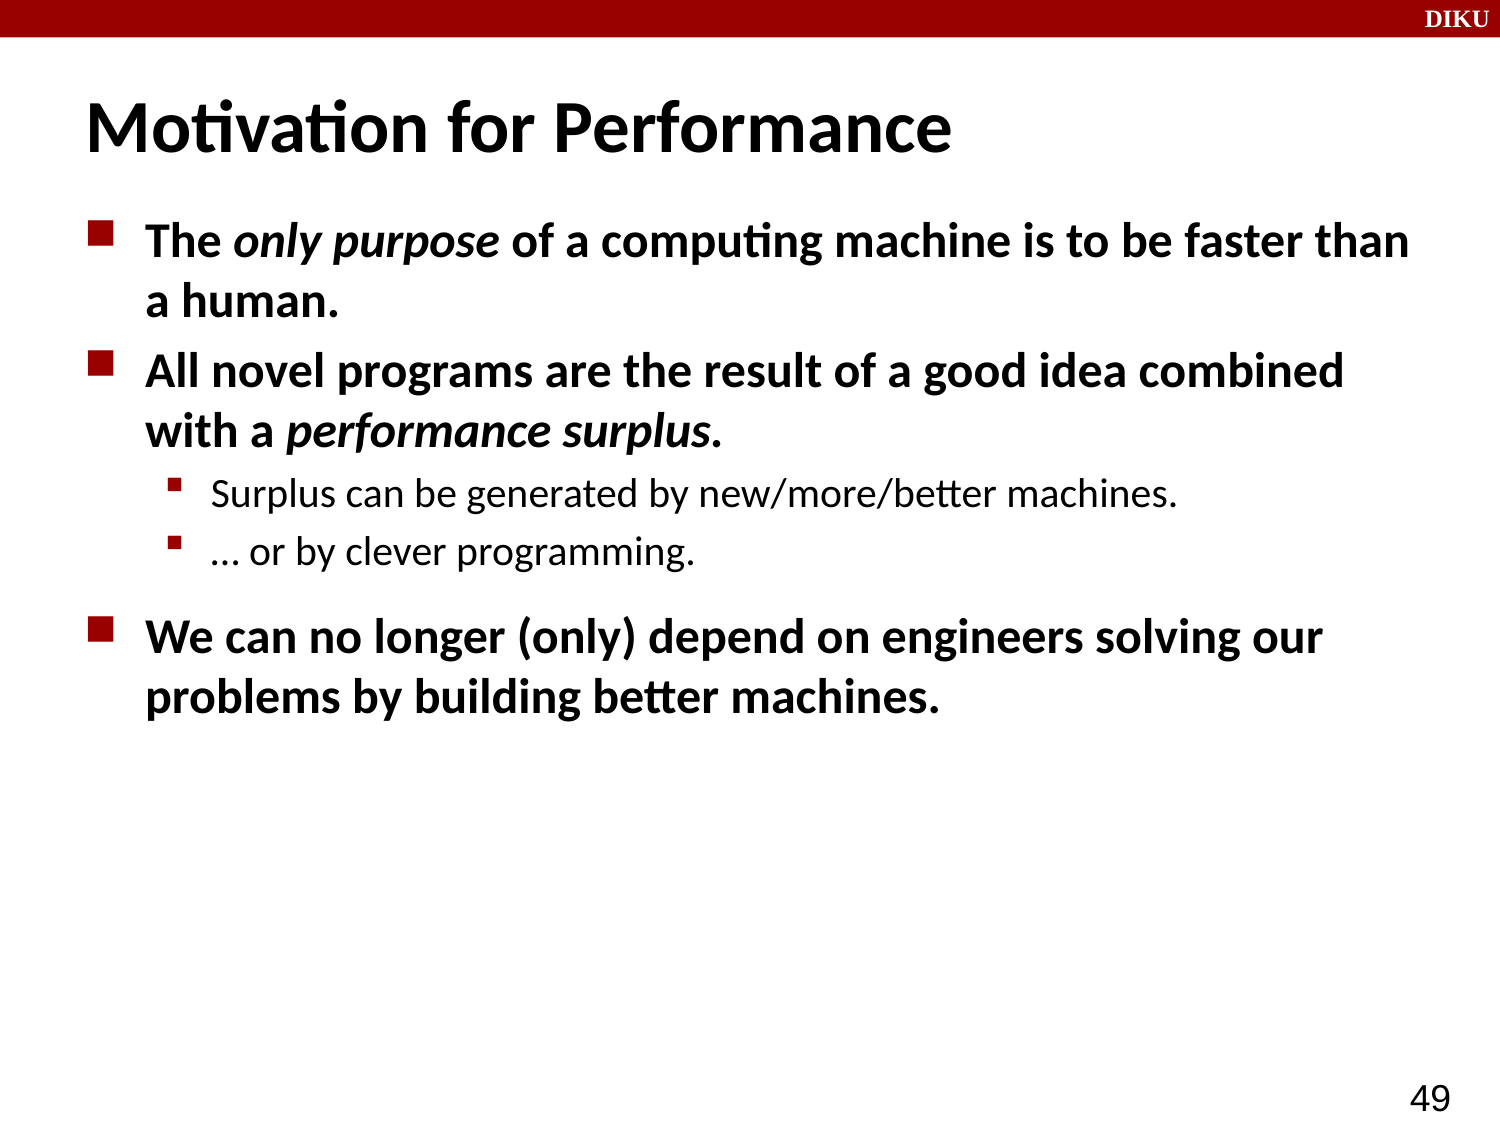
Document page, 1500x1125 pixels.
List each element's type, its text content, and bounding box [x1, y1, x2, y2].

text_box Motivation for Performance [70, 75, 1485, 169]
text_box The only purpose of a computing machine is to be faster than a human. All novel programs are the result of a good idea combined with a performance surplus. Surplus can be generated by new/more/better machines. … or by clever programming. We can no longer (only) depend on engineers solving our problems by building better machines. [74, 199, 1435, 486]
